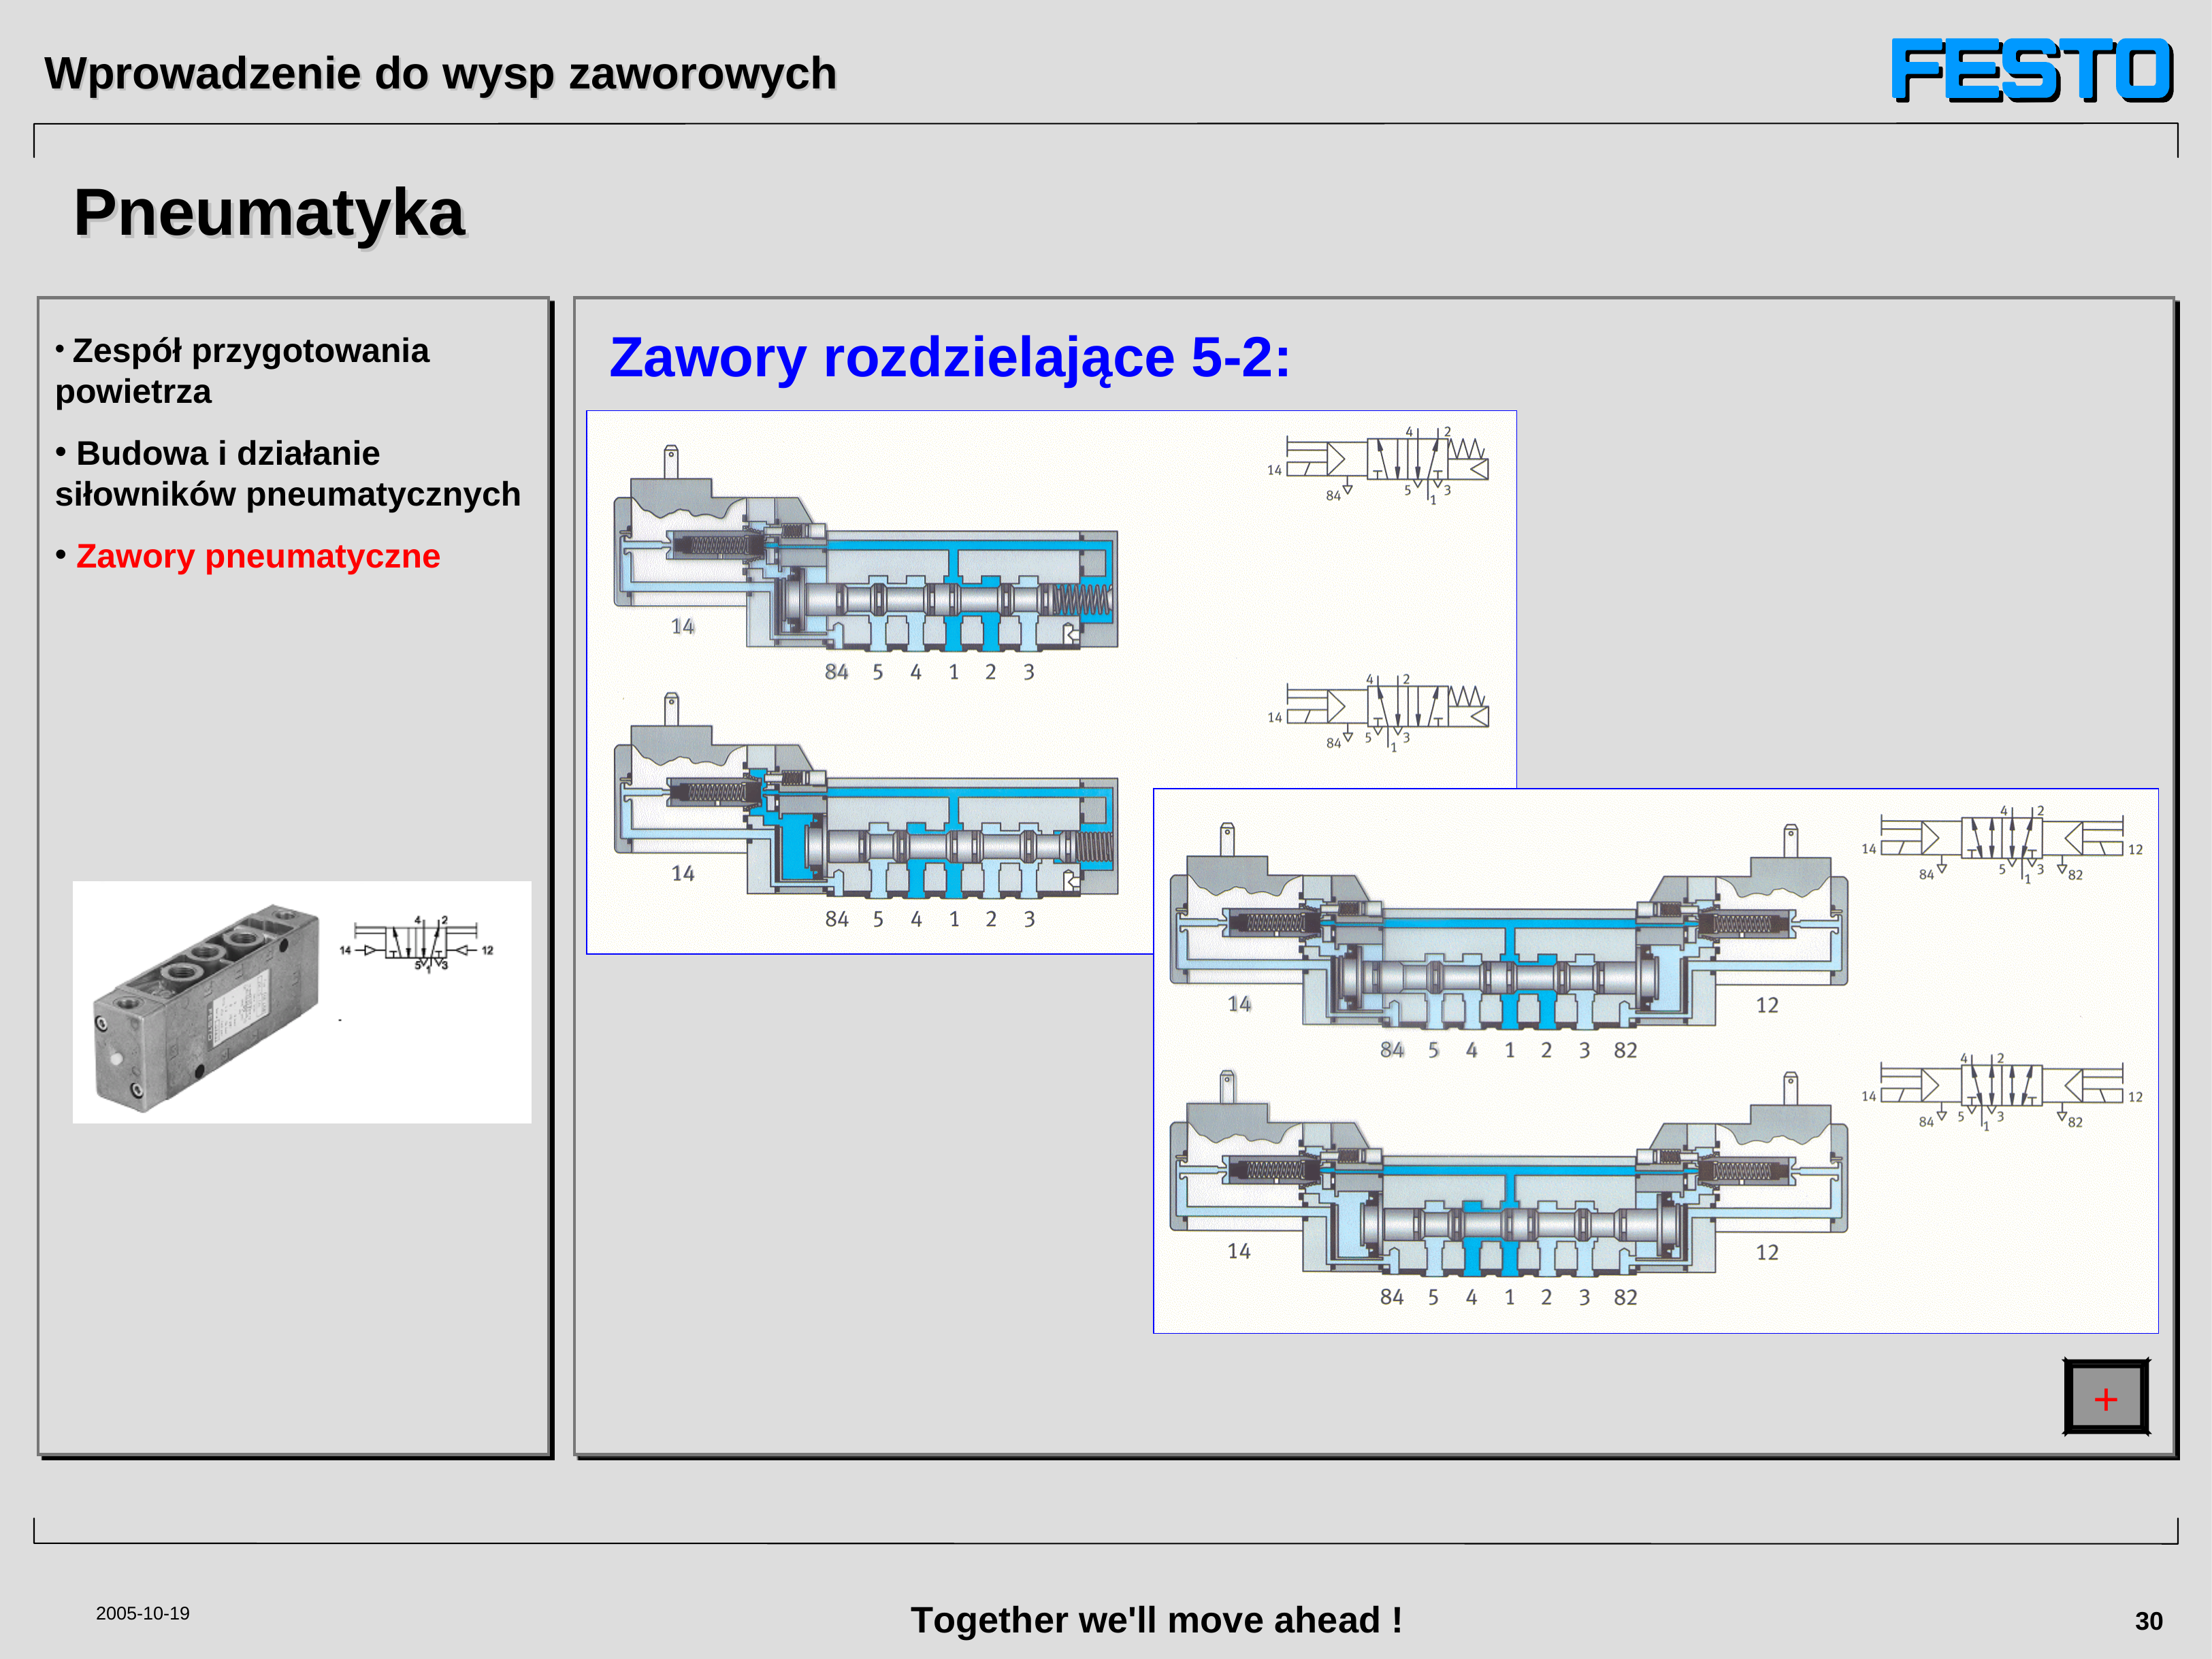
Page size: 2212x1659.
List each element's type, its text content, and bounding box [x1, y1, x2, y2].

picture [1154, 789, 2158, 1333]
text_box Zawory rozdzielające 5-2: [599, 314, 1681, 394]
text_box + [2072, 1366, 2142, 1427]
picture [587, 411, 1516, 954]
text_box <number> [2057, 1592, 2186, 1648]
title Pneumatyka [50, 142, 1895, 260]
text_box Together we'll move ahead ! [807, 1592, 1508, 1644]
chart [73, 881, 532, 1123]
text_box 2005-10-19 [74, 1592, 387, 1633]
text_box Zespół przygotowania powietrza Budowa i działanie siłowników pneumatycznych Zawory pneumatyczne [44, 323, 536, 642]
